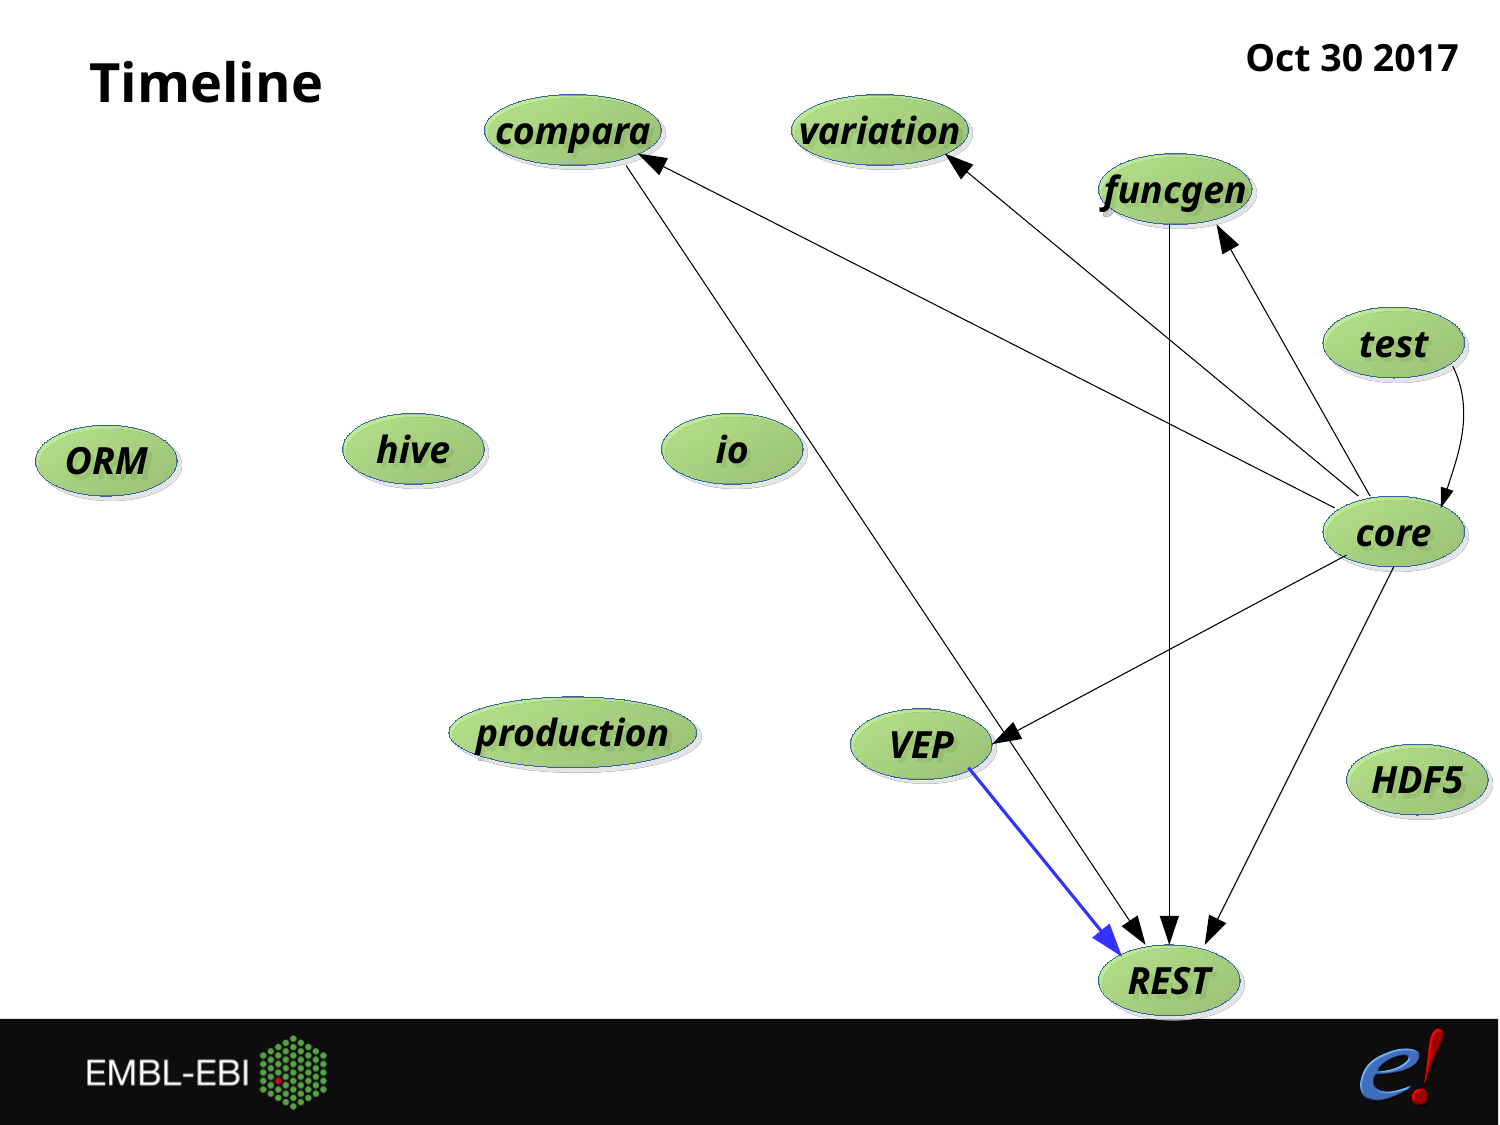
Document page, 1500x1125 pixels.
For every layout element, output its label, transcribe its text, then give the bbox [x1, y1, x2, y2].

text_box ORM [35, 425, 178, 497]
picture [1357, 1026, 1448, 1112]
text_box variation [791, 94, 969, 166]
text_box production [448, 696, 697, 768]
text_box HDF5 [1346, 744, 1489, 816]
picture [87, 1035, 327, 1110]
text_box Oct 30 2017 [1230, 23, 1462, 85]
text_box funcgen [1098, 153, 1253, 225]
text_box VEP [850, 708, 993, 780]
text_box test [1322, 307, 1465, 379]
text_box core [1322, 496, 1465, 567]
text_box REST [1098, 944, 1241, 1016]
text_box compara [484, 94, 662, 166]
text_box Timeline [74, 37, 308, 119]
text_box io [661, 413, 804, 485]
text_box hive [342, 413, 485, 485]
